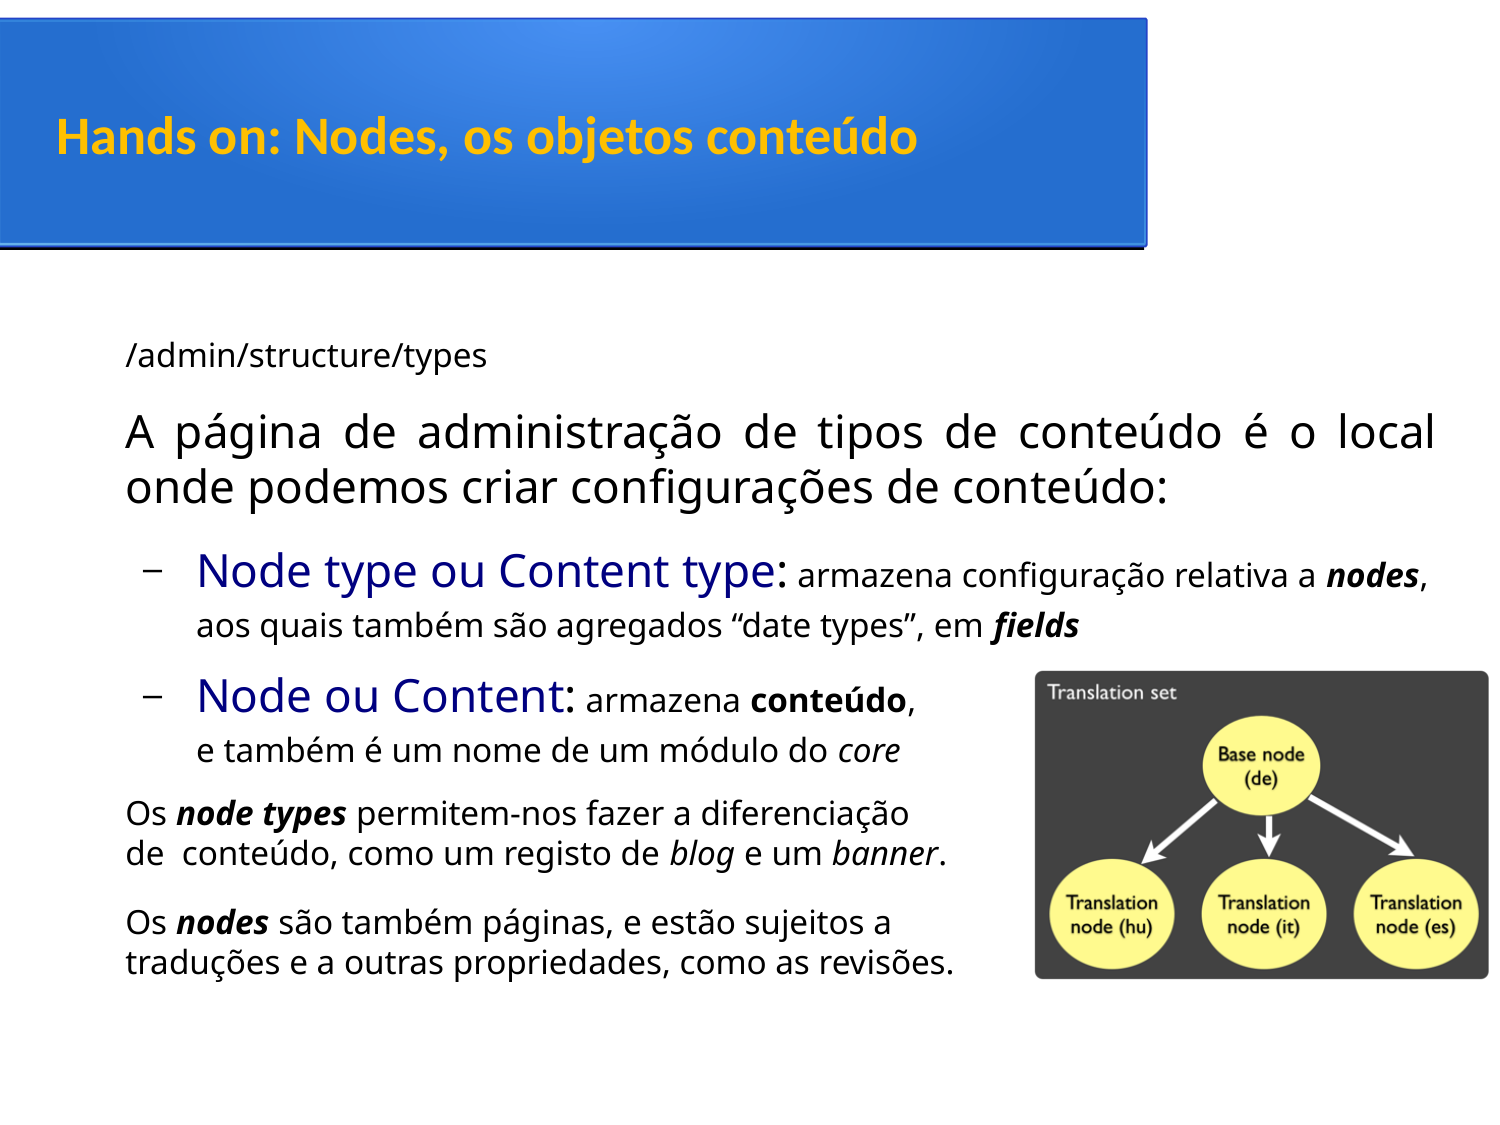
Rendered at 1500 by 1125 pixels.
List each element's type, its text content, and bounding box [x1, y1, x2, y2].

title Hands on: Nodes, os objetos conteúdo [41, 41, 1111, 225]
list /admin/structure/types A página de administração de tipos de conteúdo é o local onde podemos criar configurações de conteúdo: Node type ou Content type: armazena configuração relativa a nodes, aos quais também são agregados “date types”, em fields Node ou Content: armazena conteúdo, e também é um nome de um módulo do core Os node types permitem-nos fazer a diferenciação de conteúdo, como um registo de blog e um banner. Os nodes são também páginas, e estão sujeitos a traduções e a outras propriedades, como as revisões. [39, 326, 1453, 966]
picture [1030, 668, 1492, 984]
